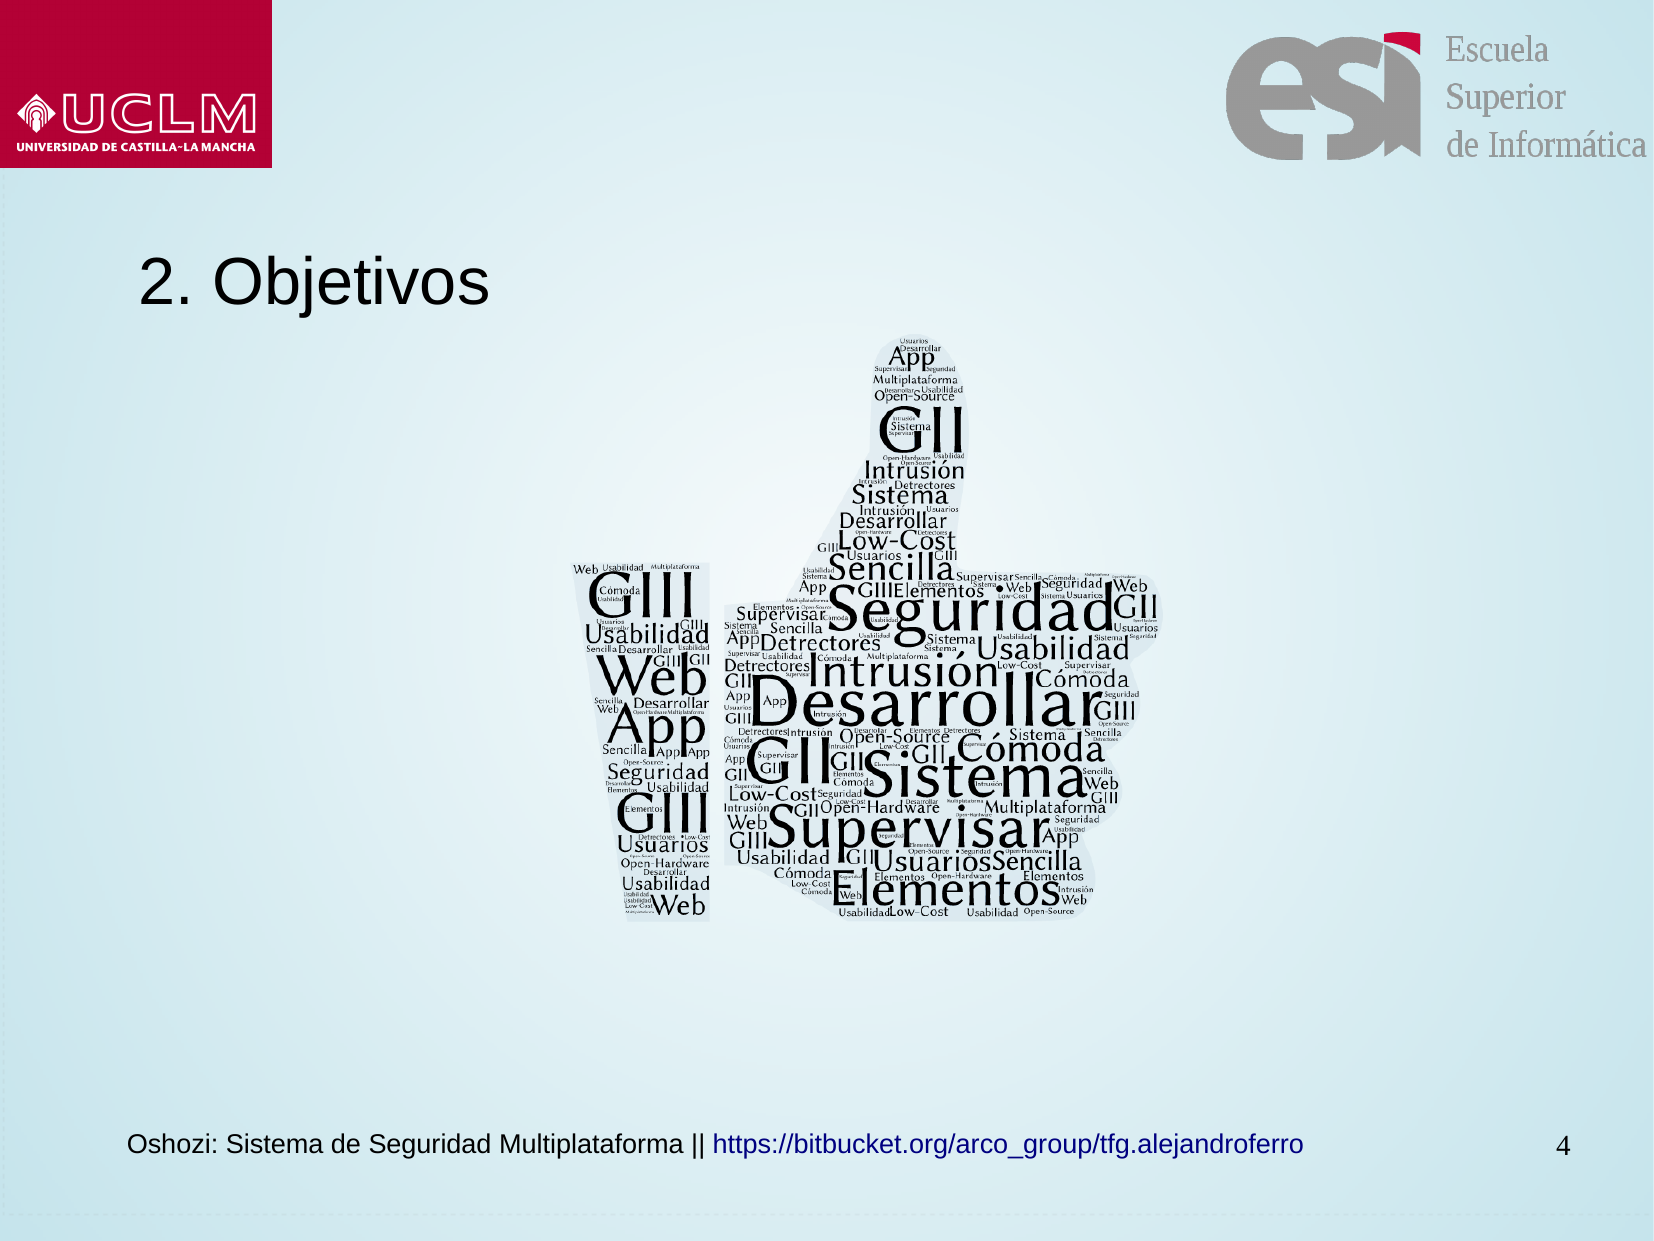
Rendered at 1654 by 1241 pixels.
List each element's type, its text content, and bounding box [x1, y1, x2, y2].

text_box 2. Objetivos [124, 236, 1128, 343]
picture [0, 0, 1654, 1241]
text_box Oshozi: Sistema de Seguridad Multiplataforma || https://bitbucket.org/arco_group/tfg.alejandroferro [112, 1112, 1625, 1170]
